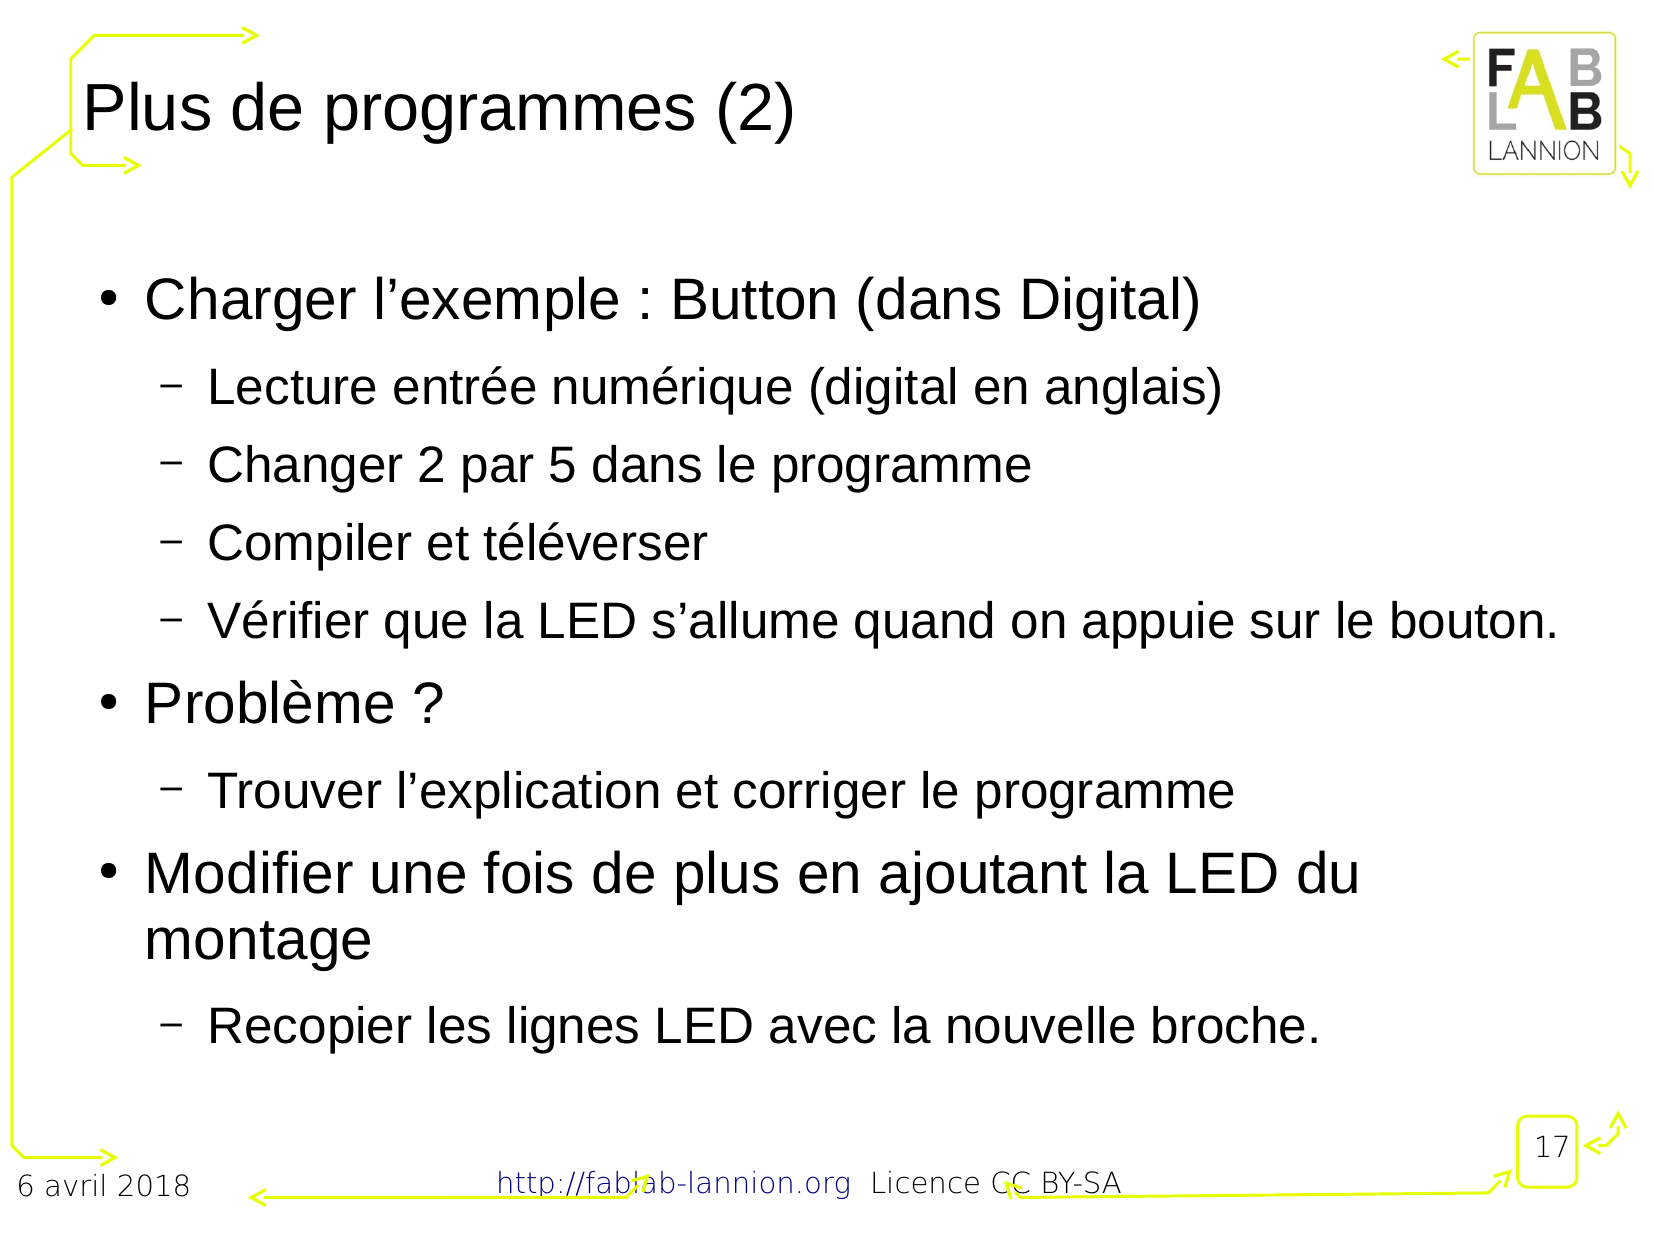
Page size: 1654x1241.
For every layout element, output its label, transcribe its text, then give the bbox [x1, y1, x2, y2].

title Plus de programmes (2) [82, 49, 1441, 166]
picture [1470, 29, 1619, 178]
list Charger l’exemple : Button (dans Digital) Lecture entrée numérique (digital en anglais) Changer 2 par 5 dans le programme Compiler et téléverser Vérifier que la LED s’allume quand on appuie sur le bouton. Problème ? Trouver l’explication et corriger le programme Modifier une fois de plus en ajoutant la LED du montage Recopier les lignes LED avec la nouvelle broche. [82, 266, 1571, 1087]
